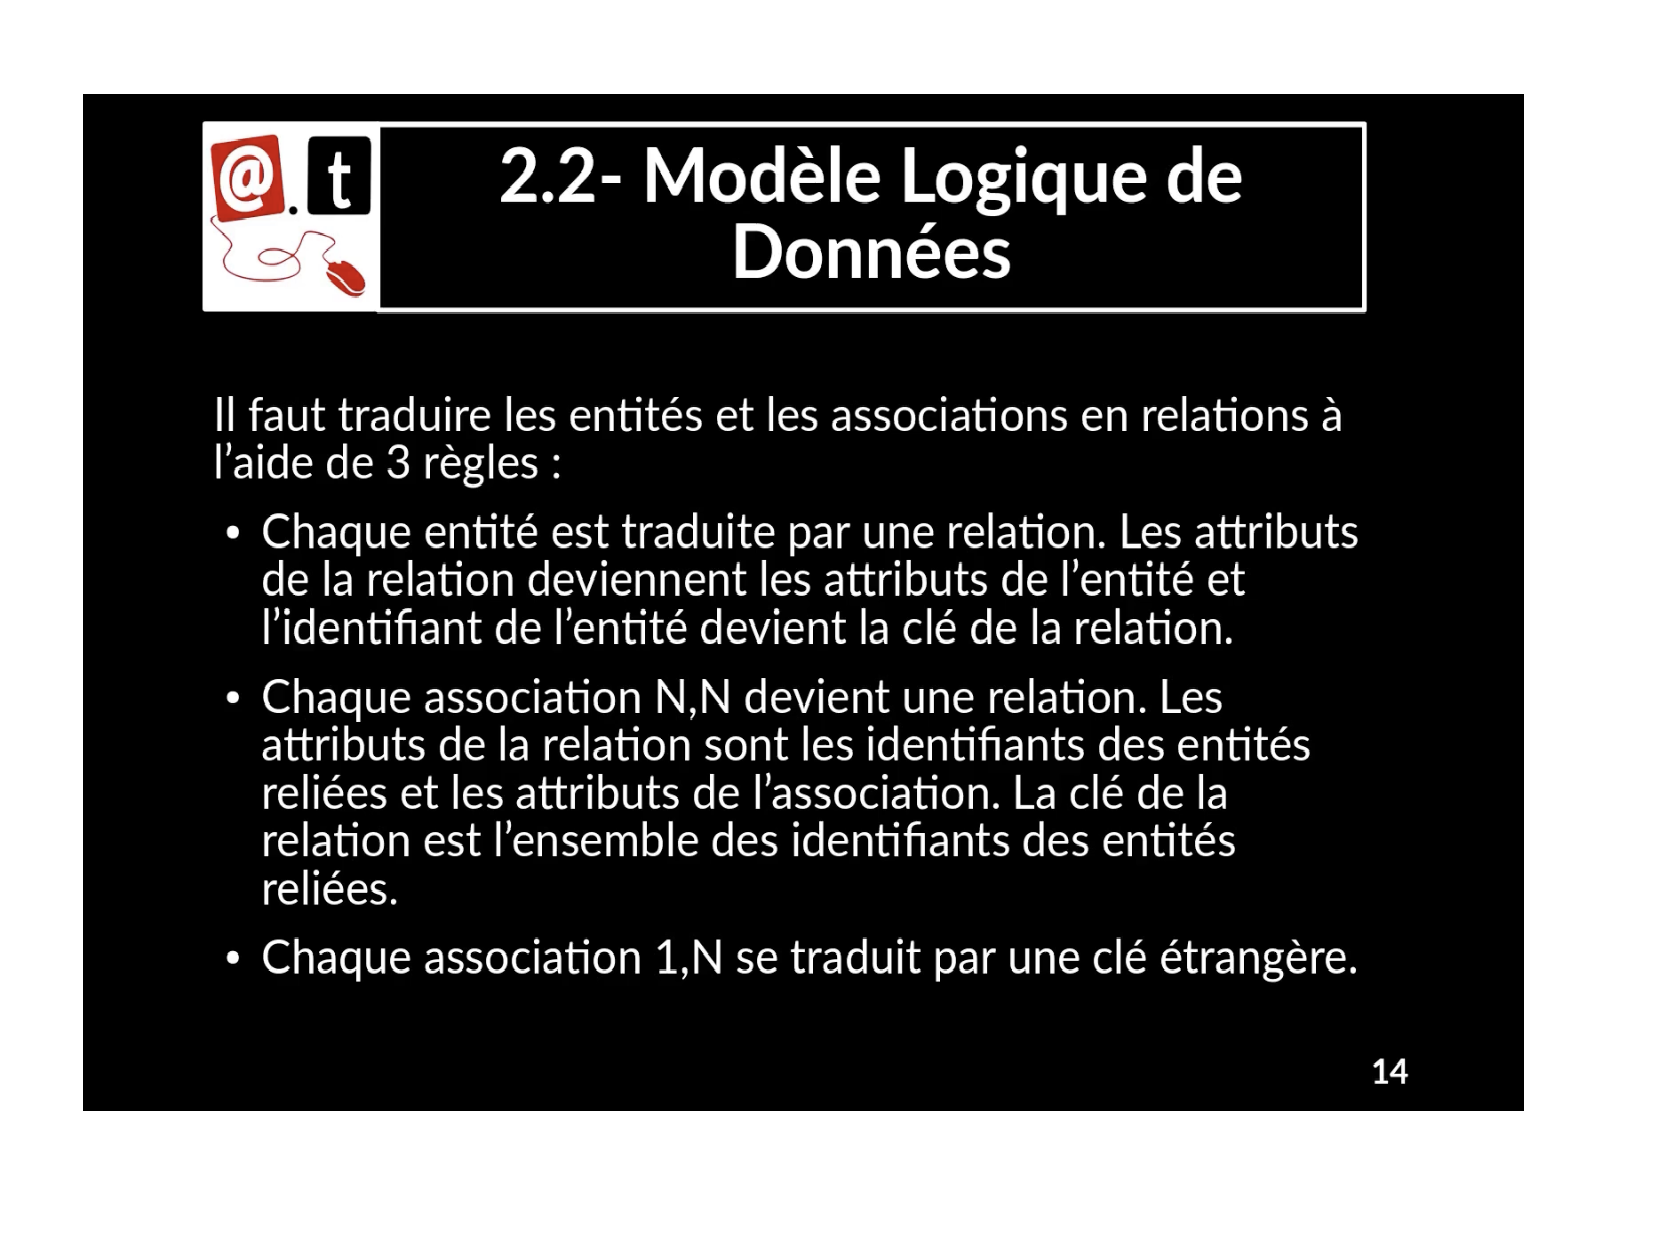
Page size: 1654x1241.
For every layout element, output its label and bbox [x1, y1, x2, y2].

picture [83, 94, 1524, 1111]
